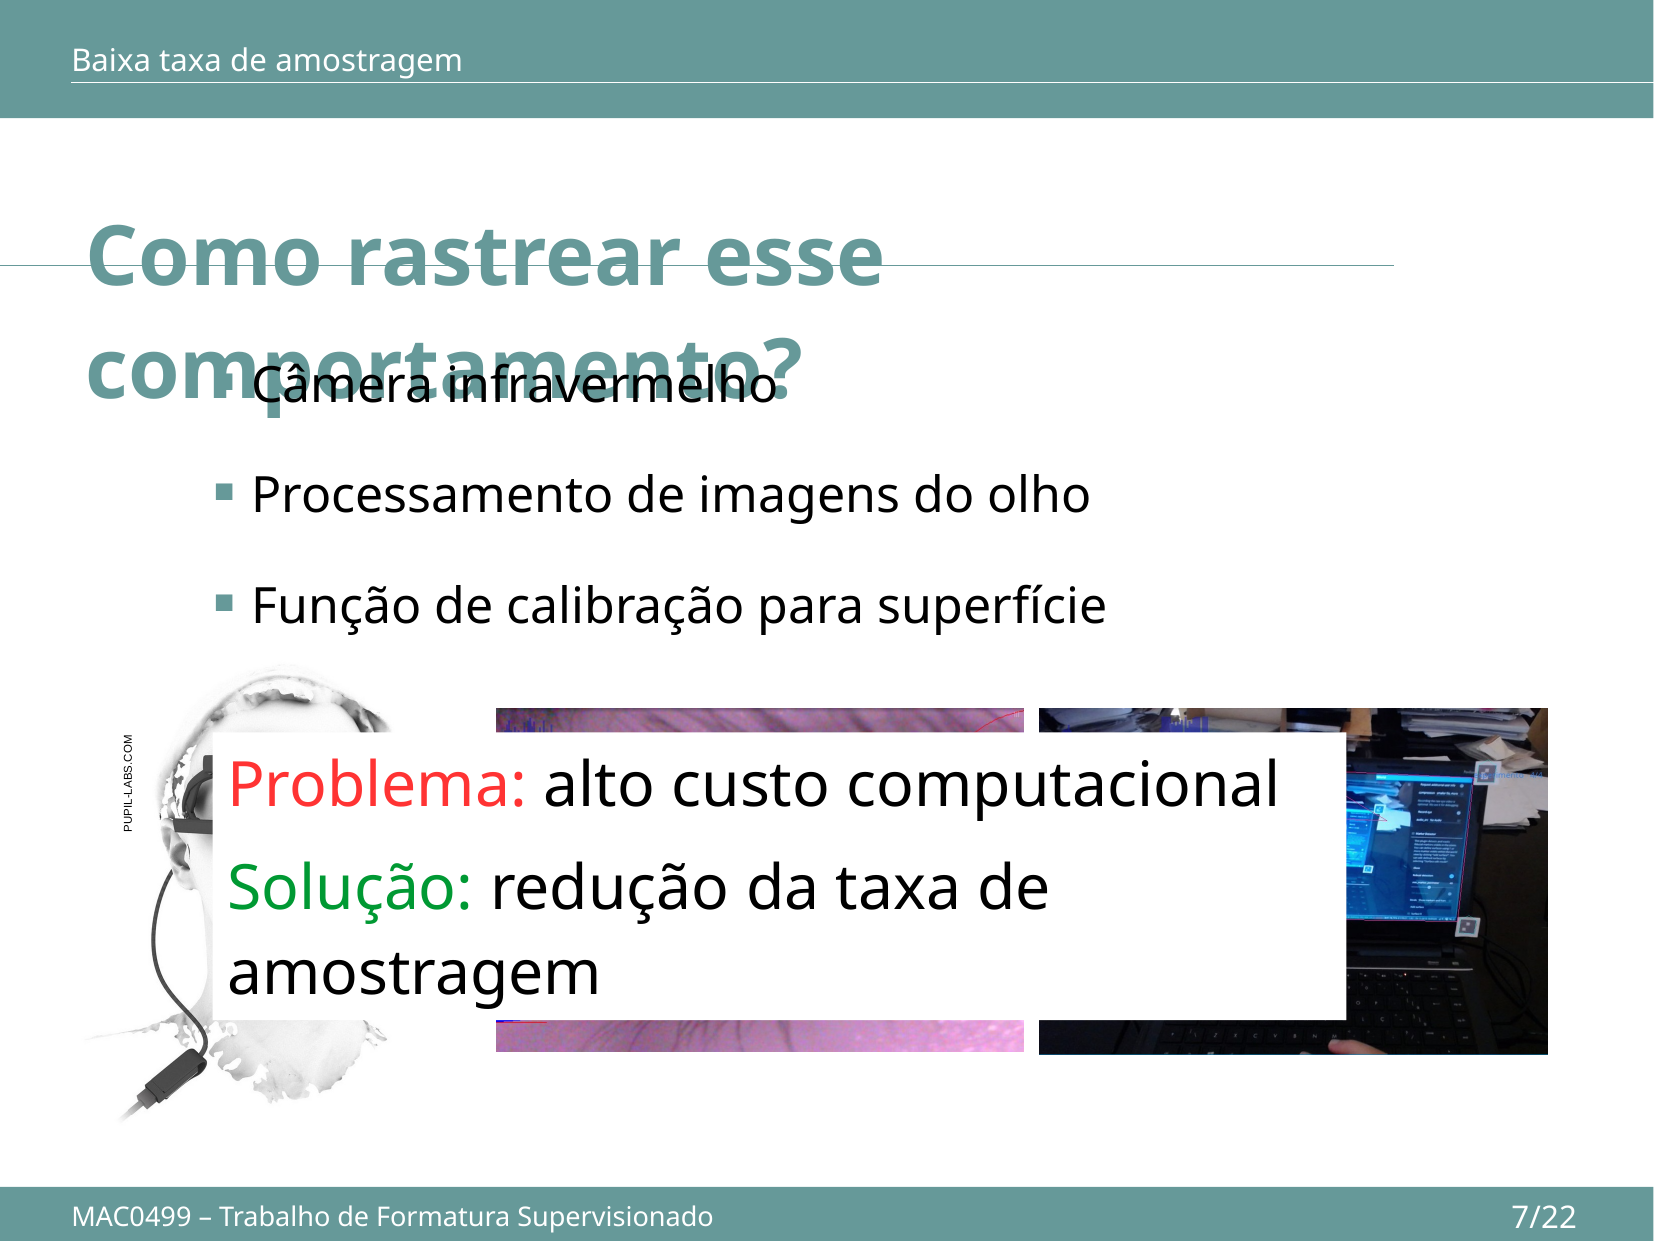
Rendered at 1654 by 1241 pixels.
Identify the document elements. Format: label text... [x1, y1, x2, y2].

title 7/22 [1429, 1187, 1578, 1241]
picture [496, 708, 1024, 732]
picture [17, 660, 491, 1134]
title Baixa taxa de amostragem [71, 83, 987, 89]
title Baixa taxa de amostragem [71, 29, 987, 82]
text_box Problema: alto custo computacional Solução: redução da taxa de amostragem [212, 732, 1347, 910]
text_box [0, 1186, 1654, 1241]
text_box [0, 0, 1654, 119]
text_box Como rastrear esse comportamento? [71, 188, 1572, 288]
picture [496, 1021, 1024, 1052]
picture [1039, 708, 1548, 1055]
picture [1350, 846, 1360, 854]
text_box PUPIL-LABS.COM [113, 720, 142, 910]
text_box Câmera infravermelho Processamento de imagens do olho Função de calibração para superfície [201, 341, 1383, 591]
title MAC0499 – Trabalho de Formatura Supervisionado [71, 1187, 1241, 1241]
